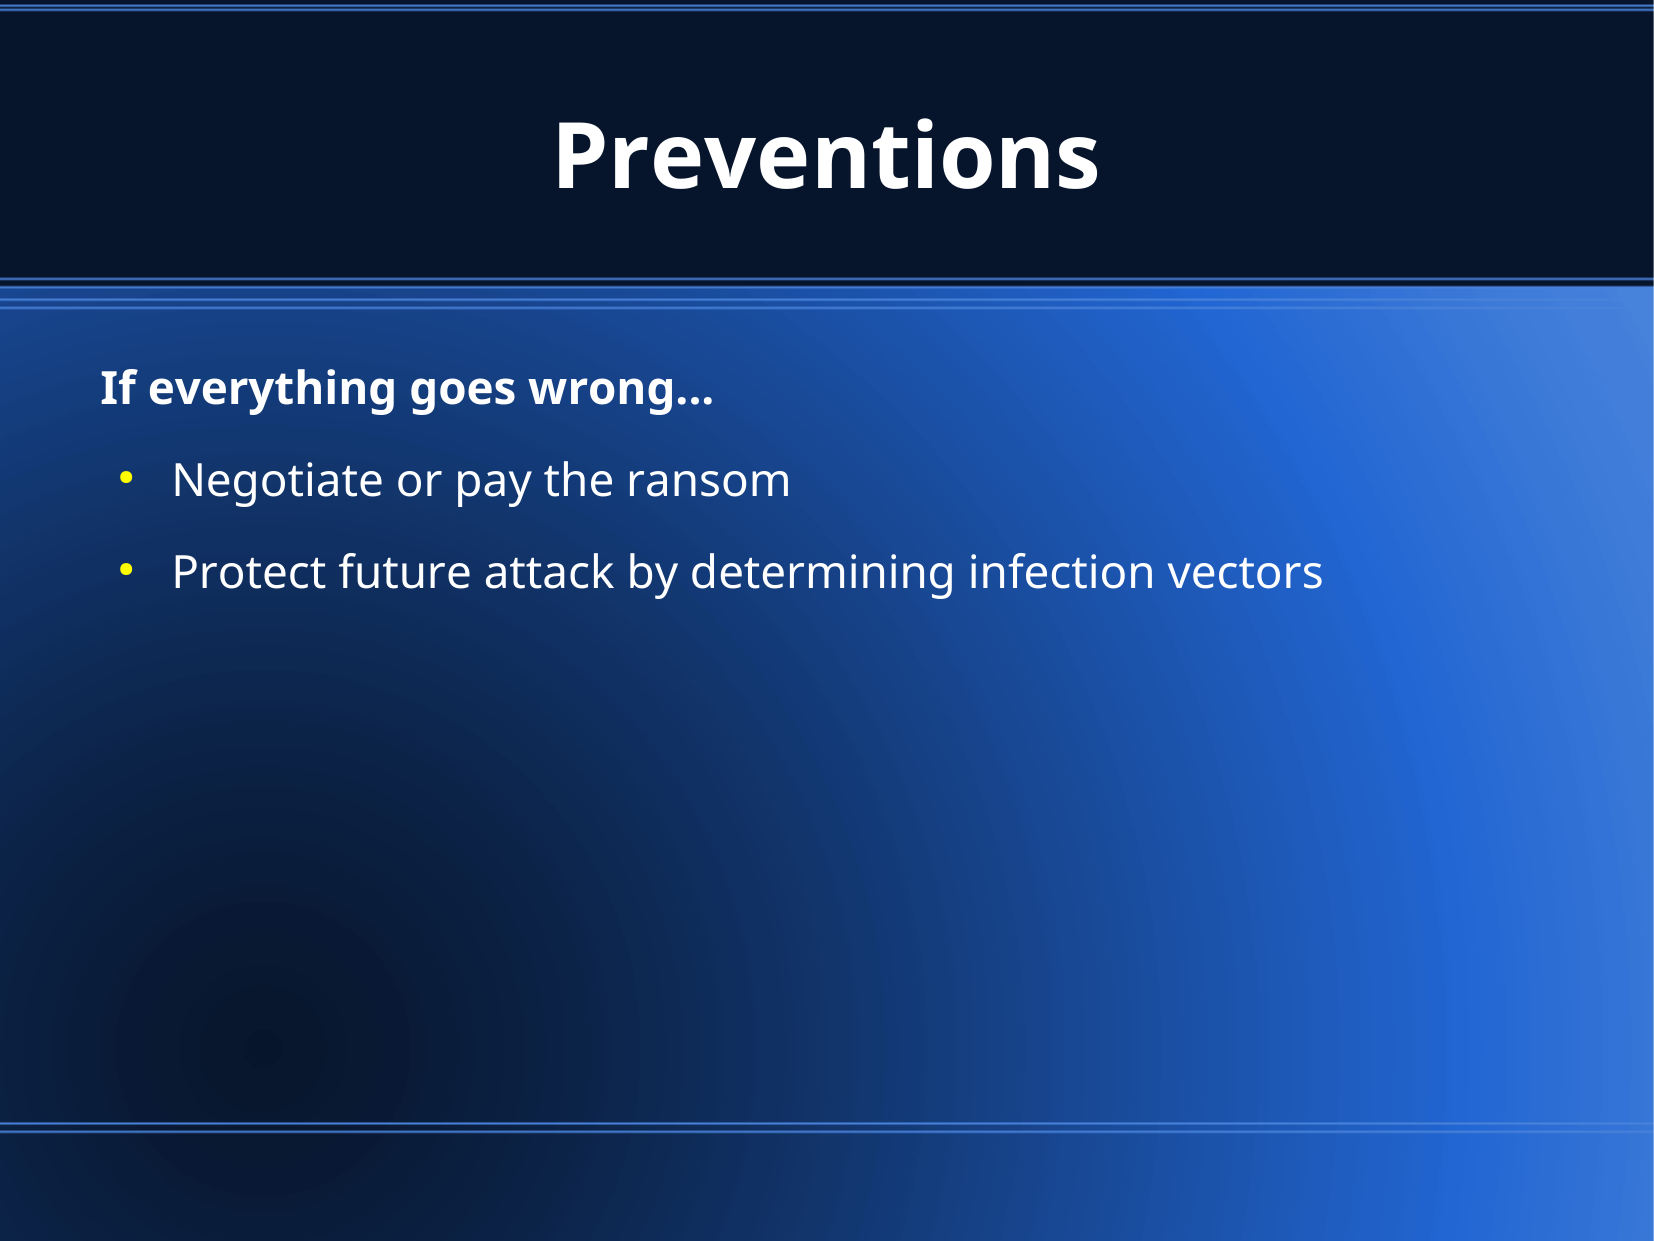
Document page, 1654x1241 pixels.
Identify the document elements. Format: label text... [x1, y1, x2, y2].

title Preventions [82, 49, 1571, 257]
picture [0, 0, 1654, 1241]
list If everything goes wrong... Negotiate or pay the ransom Protect future attack by determining infection vectors [82, 355, 1571, 1075]
